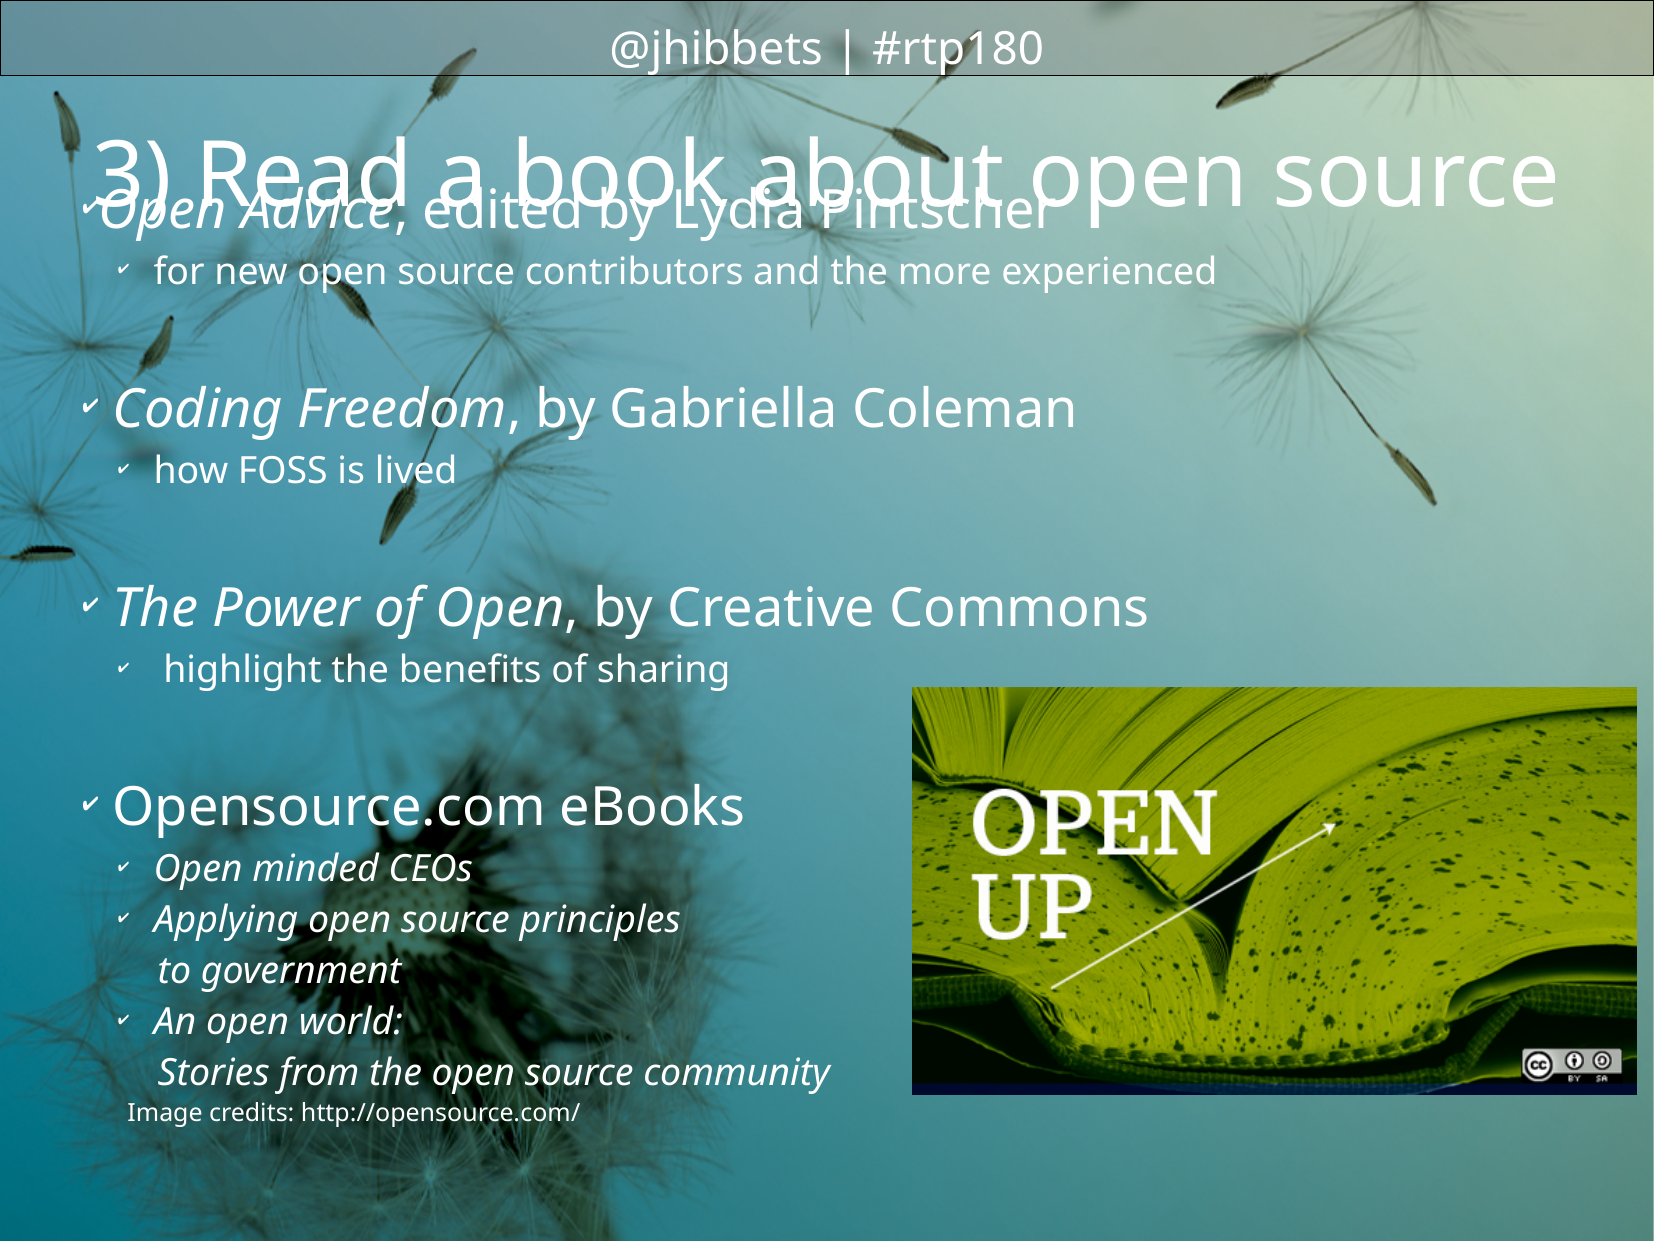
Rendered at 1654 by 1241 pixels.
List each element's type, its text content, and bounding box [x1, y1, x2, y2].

subtitle Open Advice, edited by Lydia Pintscher for new open source contributors and the more experienced Coding Freedom, by Gabriella Coleman how FOSS is lived The Power of Open, by Creative Commons highlight the benefits of sharing Opensource.com eBooks Open minded CEOs Applying open source principles to government An open world: Stories from the open source community [82, 255, 1571, 1013]
title 3) Read a book about open source [82, 67, 1571, 255]
picture [161, 1013, 168, 1023]
picture [0, 76, 1654, 1241]
text_box Image credits: http://opensource.com/ [112, 1087, 611, 1131]
picture [376, 1016, 387, 1032]
